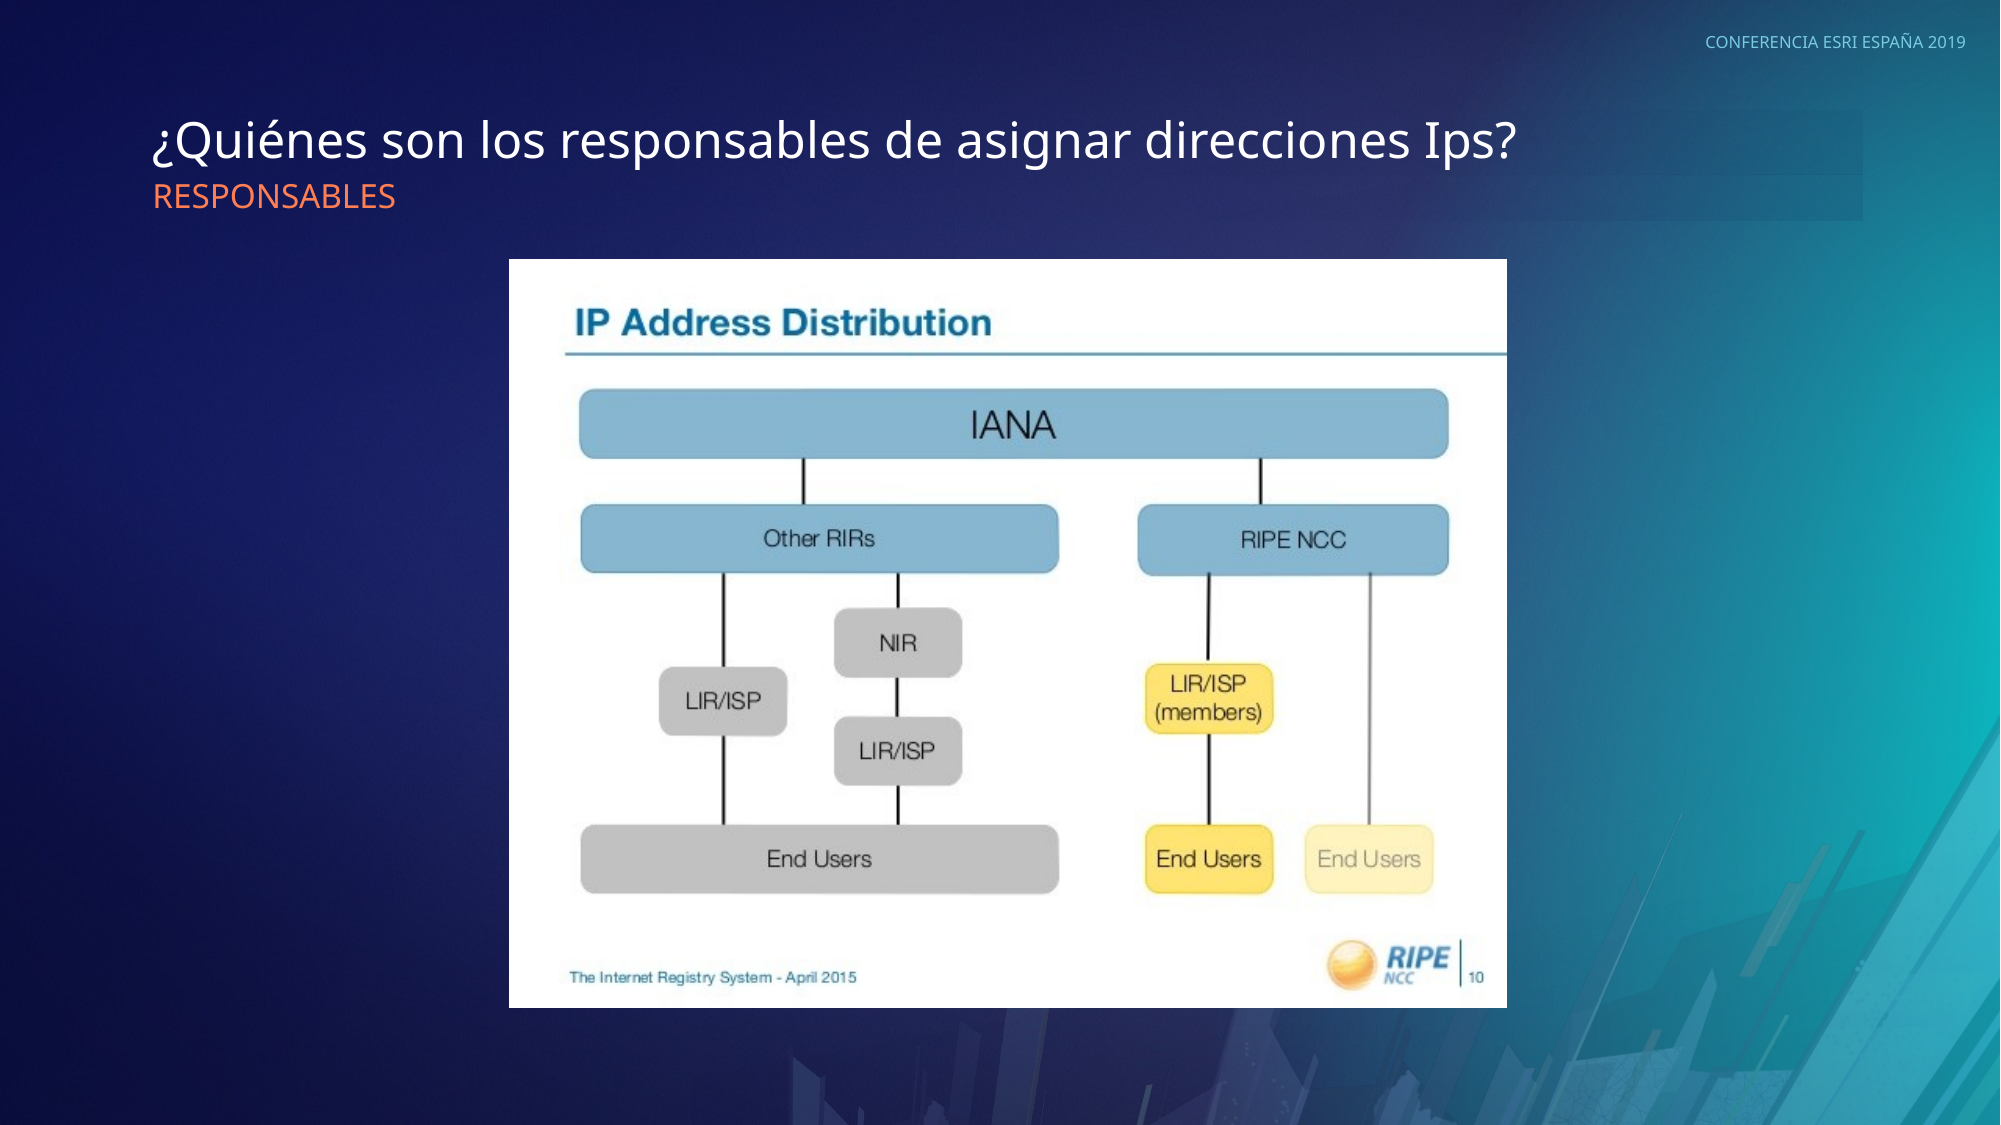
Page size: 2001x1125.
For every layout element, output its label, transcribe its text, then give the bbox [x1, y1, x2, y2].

list RESPONSABLES [137, 174, 1863, 221]
title ¿Quiénes son los responsables de asignar direcciones Ips? [137, 110, 1863, 174]
picture [0, 0, 2000, 1125]
